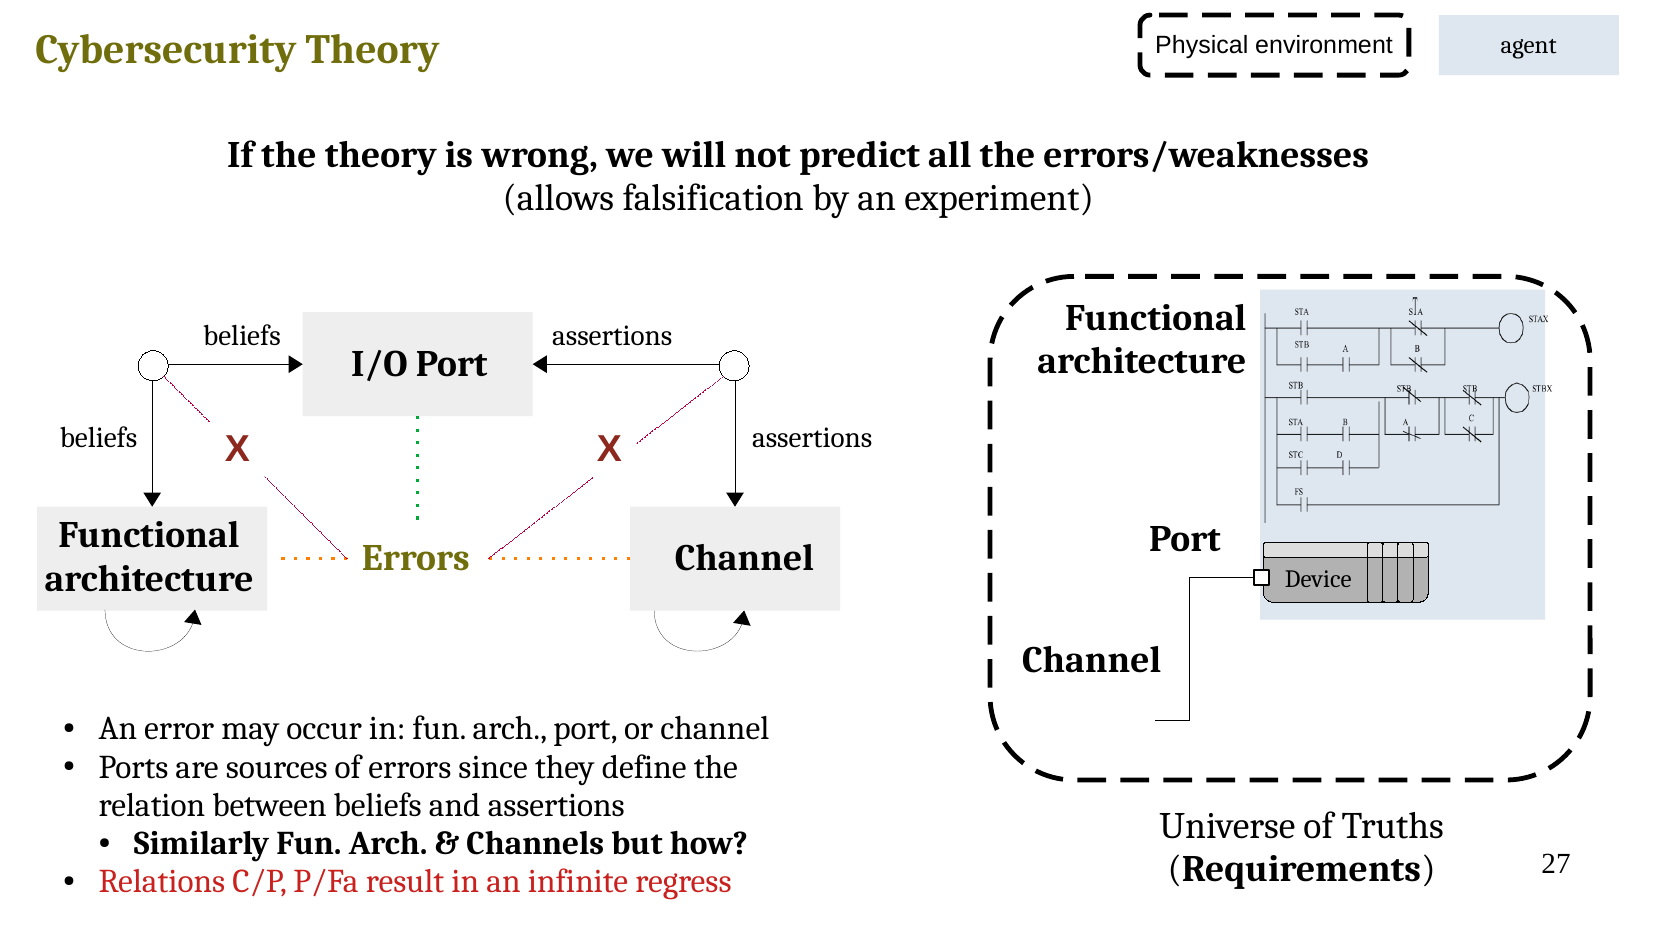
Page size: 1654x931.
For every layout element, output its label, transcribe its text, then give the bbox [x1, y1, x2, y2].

text_box assertions [737, 413, 916, 463]
text_box Physical environment [1140, 15, 1409, 76]
text_box Universe of Truths (Requirements) [1144, 797, 1471, 901]
text_box [1254, 523, 1546, 620]
text_box Errors [347, 519, 489, 598]
text_box [630, 506, 841, 611]
text_box beliefs [188, 311, 301, 361]
text_box Channel [1007, 631, 1178, 691]
text_box Port [1134, 510, 1239, 569]
text_box Device [1270, 557, 1372, 602]
text_box An error may occur in: fun. arch., port, or channel Ports are sources of errors since they define the relation between beliefs and assertions Similarly Fun. Arch. & Channels but how? Relations C/P, P/Fa result in an infinite regress [48, 702, 871, 913]
text_box [719, 350, 750, 381]
text_box If the theory is wrong, we will not predict all the errors/weaknesses (allows falsification by an experiment) [187, 126, 1411, 229]
text_box Channel [660, 529, 831, 589]
text_box X [210, 420, 265, 477]
text_box Cybersecurity Theory [20, 18, 481, 83]
text_box I/O Port [336, 334, 507, 394]
text_box assertions [537, 311, 695, 361]
text_box X [582, 420, 637, 477]
text_box [138, 350, 169, 381]
text_box agent [1438, 15, 1619, 76]
text_box beliefs [45, 413, 157, 463]
text_box [302, 312, 533, 417]
text_box Functional architecture [1022, 289, 1268, 439]
picture [1251, 286, 1560, 523]
text_box Functional architecture [29, 506, 275, 611]
